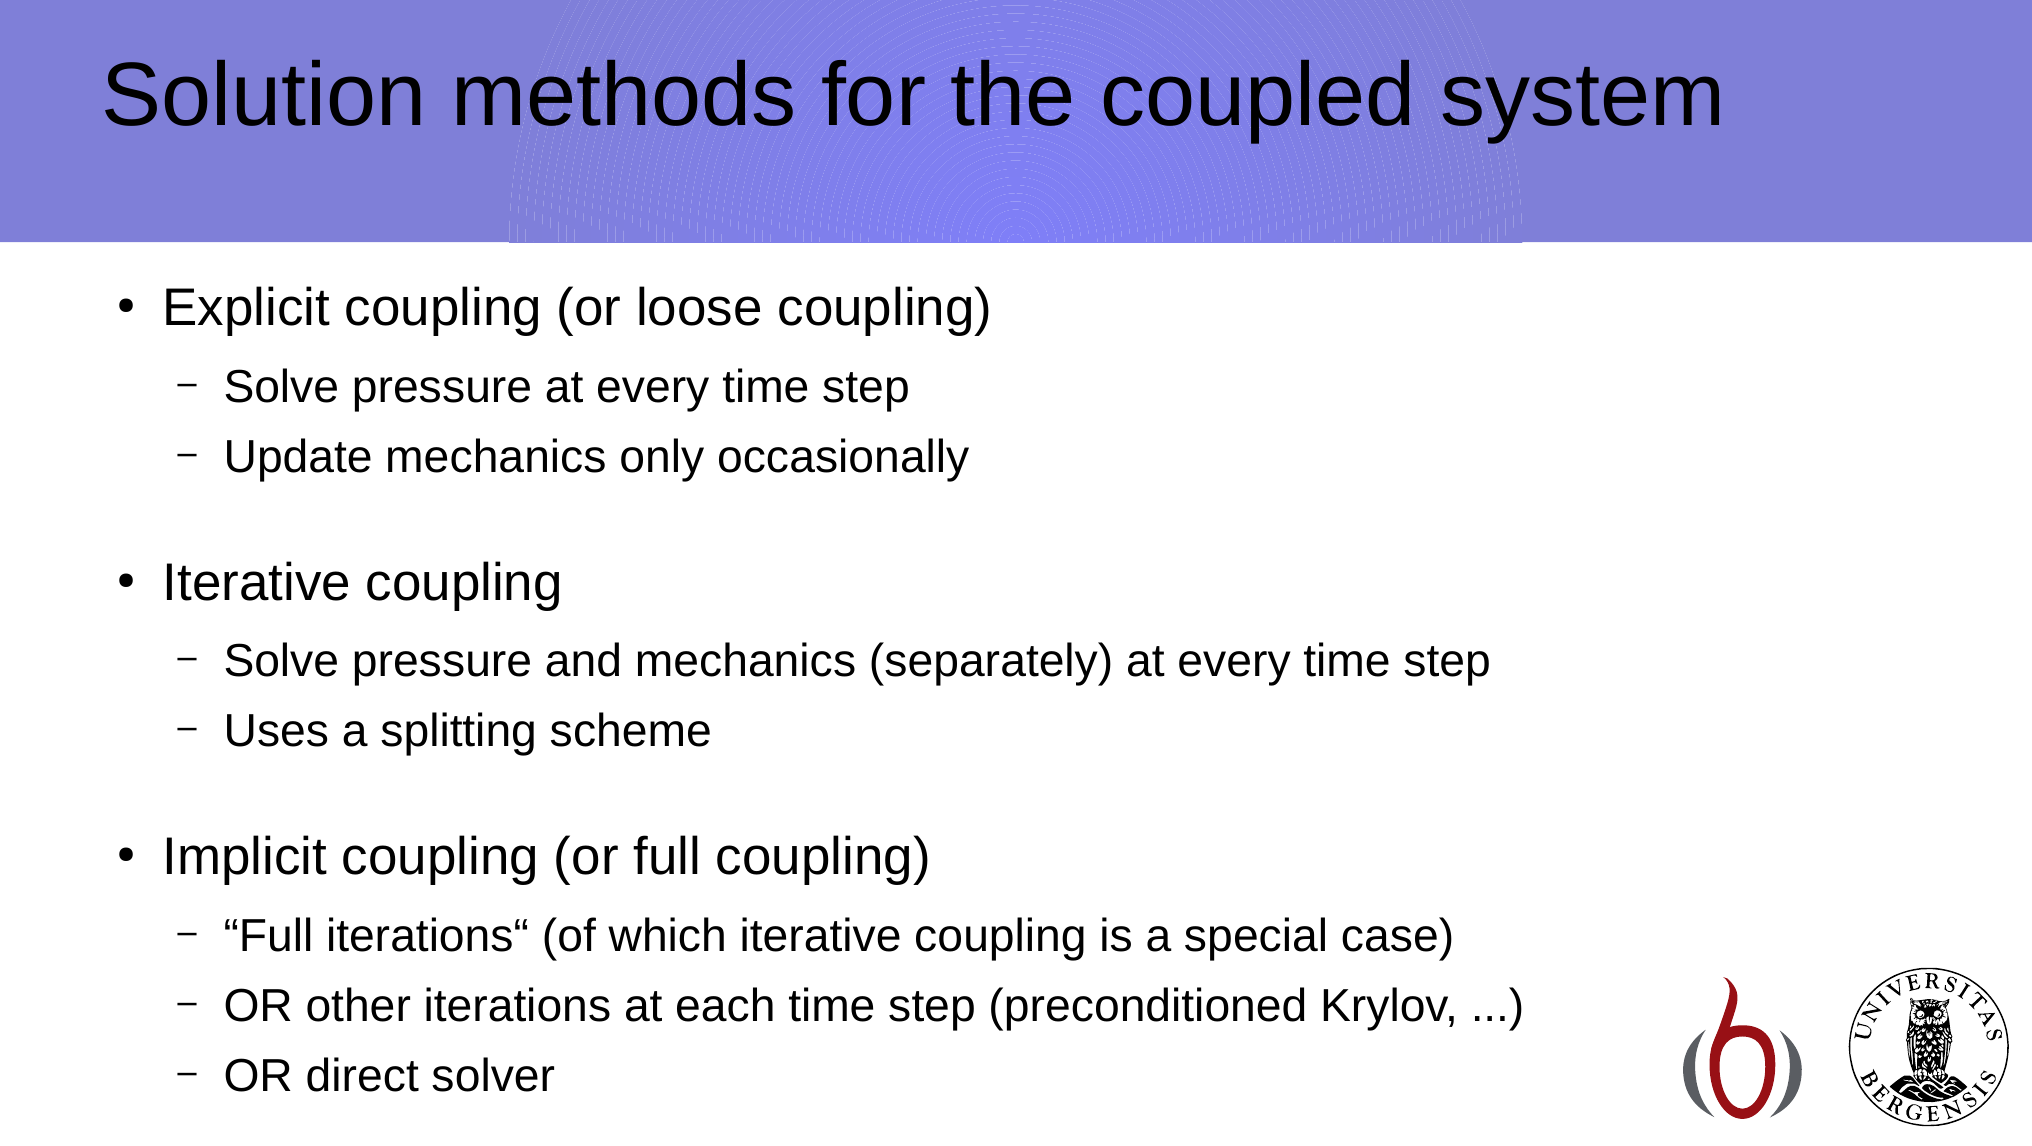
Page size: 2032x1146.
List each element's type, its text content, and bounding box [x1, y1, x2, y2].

title Solution methods for the coupled system [101, 43, 1930, 145]
list Explicit coupling (or loose coupling) Solve pressure at every time step Update mechanics only occasionally Iterative coupling Solve pressure and mechanics (separately) at every time step Uses a splitting scheme Implicit coupling (or full coupling) “Full iterations“ (of which iterative coupling is a special case) OR other iterations at each time step (preconditioned Krylov, ...) OR direct solver [101, 277, 1930, 1105]
